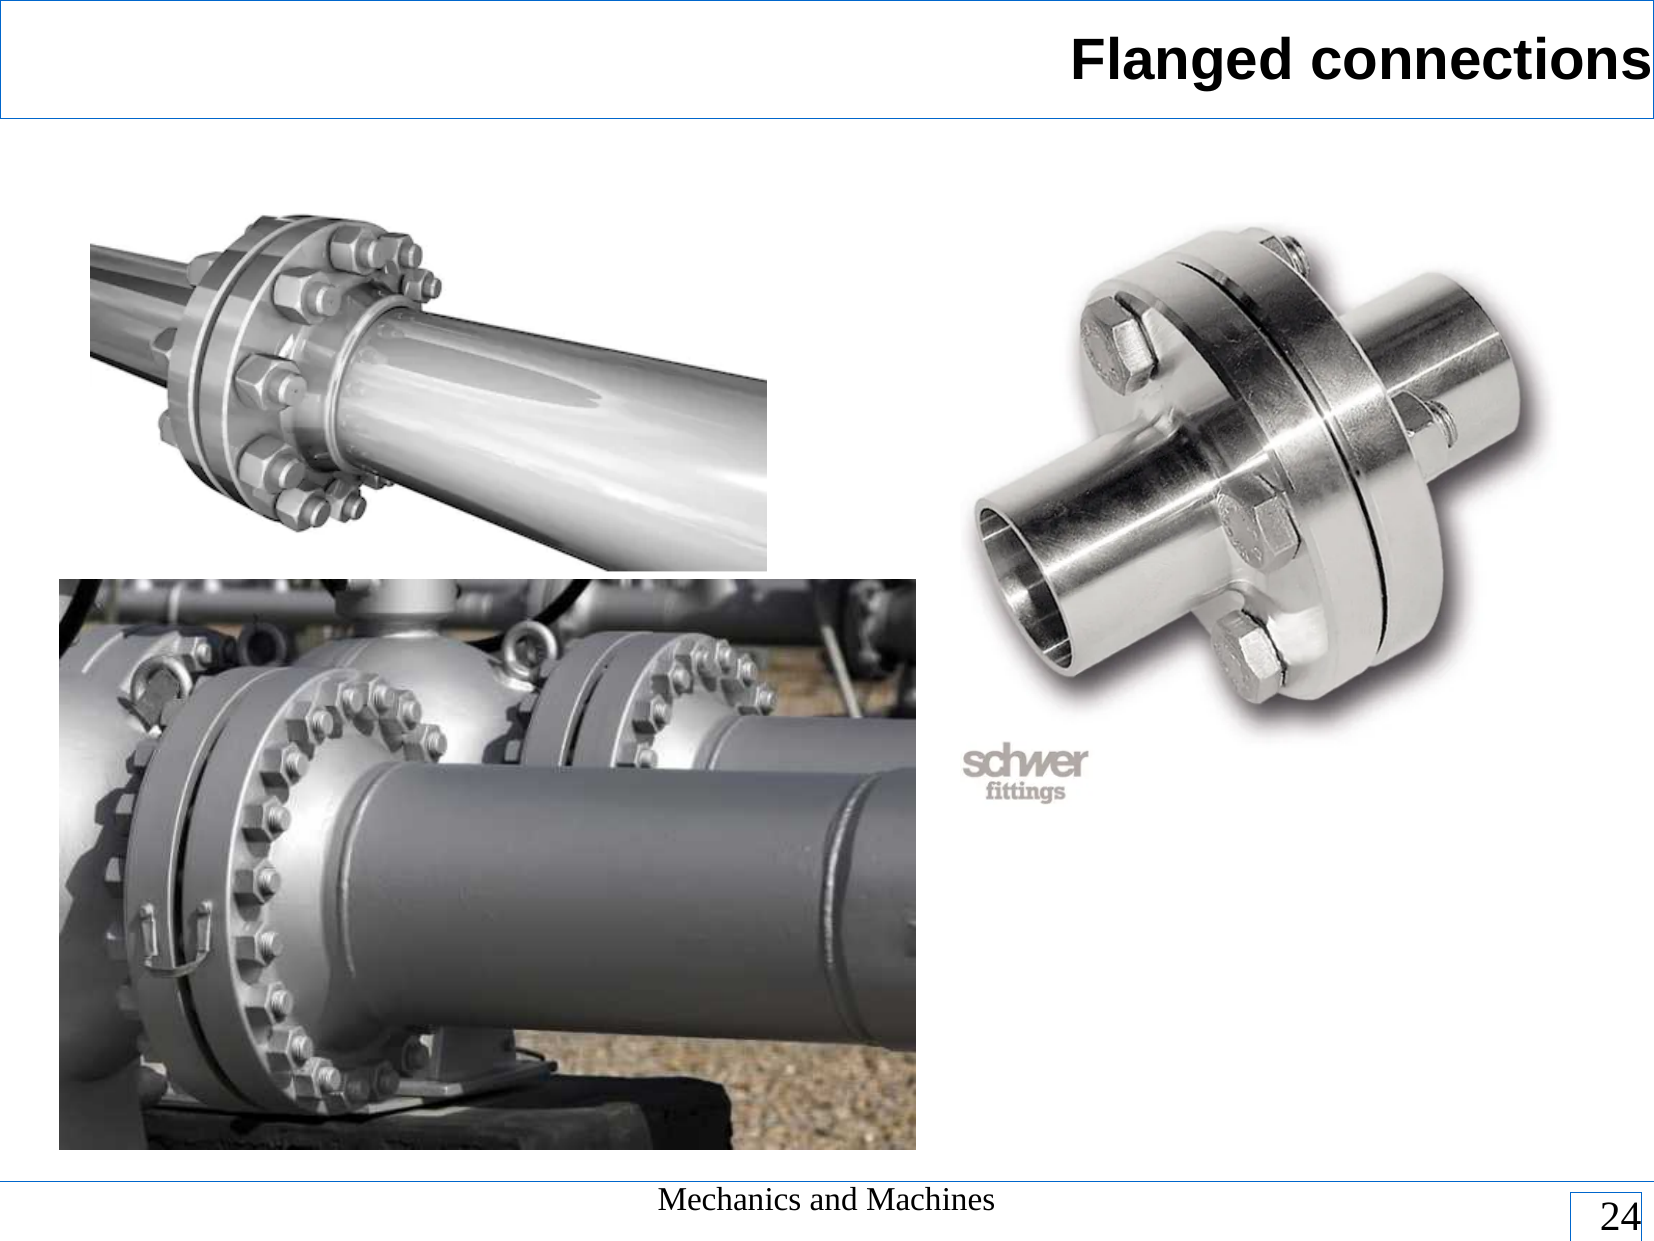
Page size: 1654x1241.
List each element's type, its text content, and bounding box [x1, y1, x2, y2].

picture [960, 164, 1561, 807]
title Flanged connections [0, 0, 1654, 119]
picture [59, 164, 916, 1150]
